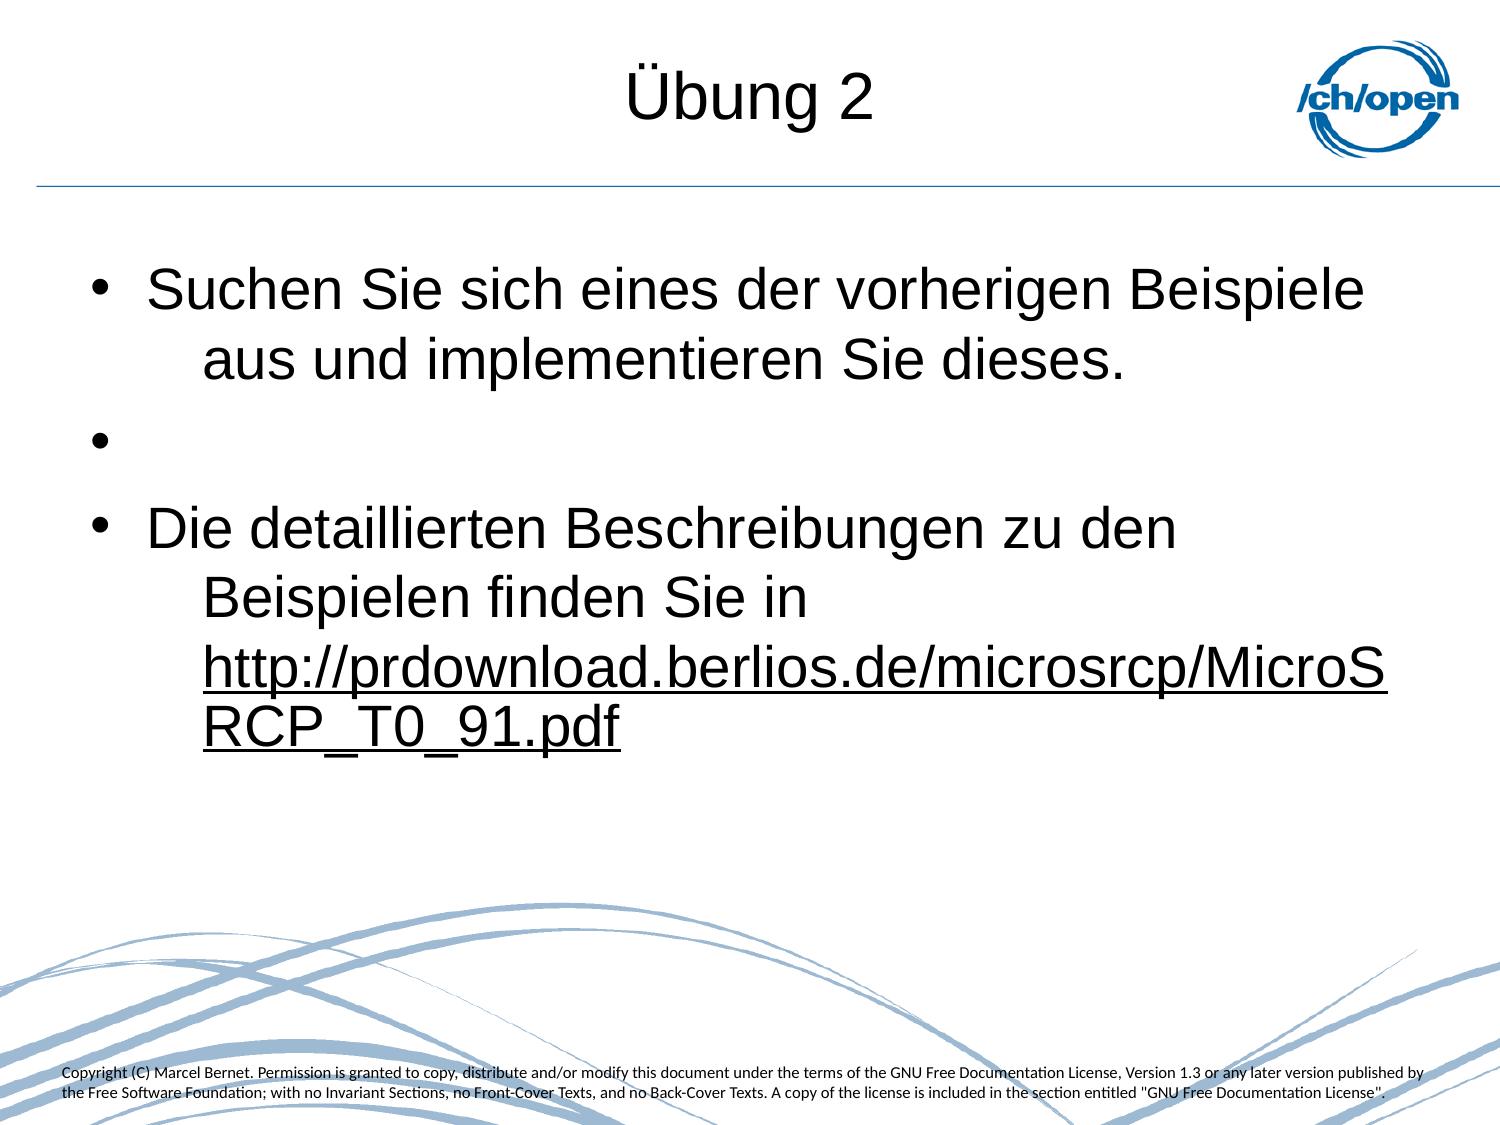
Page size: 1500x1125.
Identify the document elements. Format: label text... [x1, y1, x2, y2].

title Übung 2 [75, 45, 1426, 165]
list Suchen Sie sich eines der vorherigen Beispiele aus und implementieren Sie dieses. Die detaillierten Beschreibungen zu den Beispielen finden Sie in http://prdownload.berlios.de/microsrcp/MicroSRCP_T0_91.pdf [75, 243, 1426, 1005]
